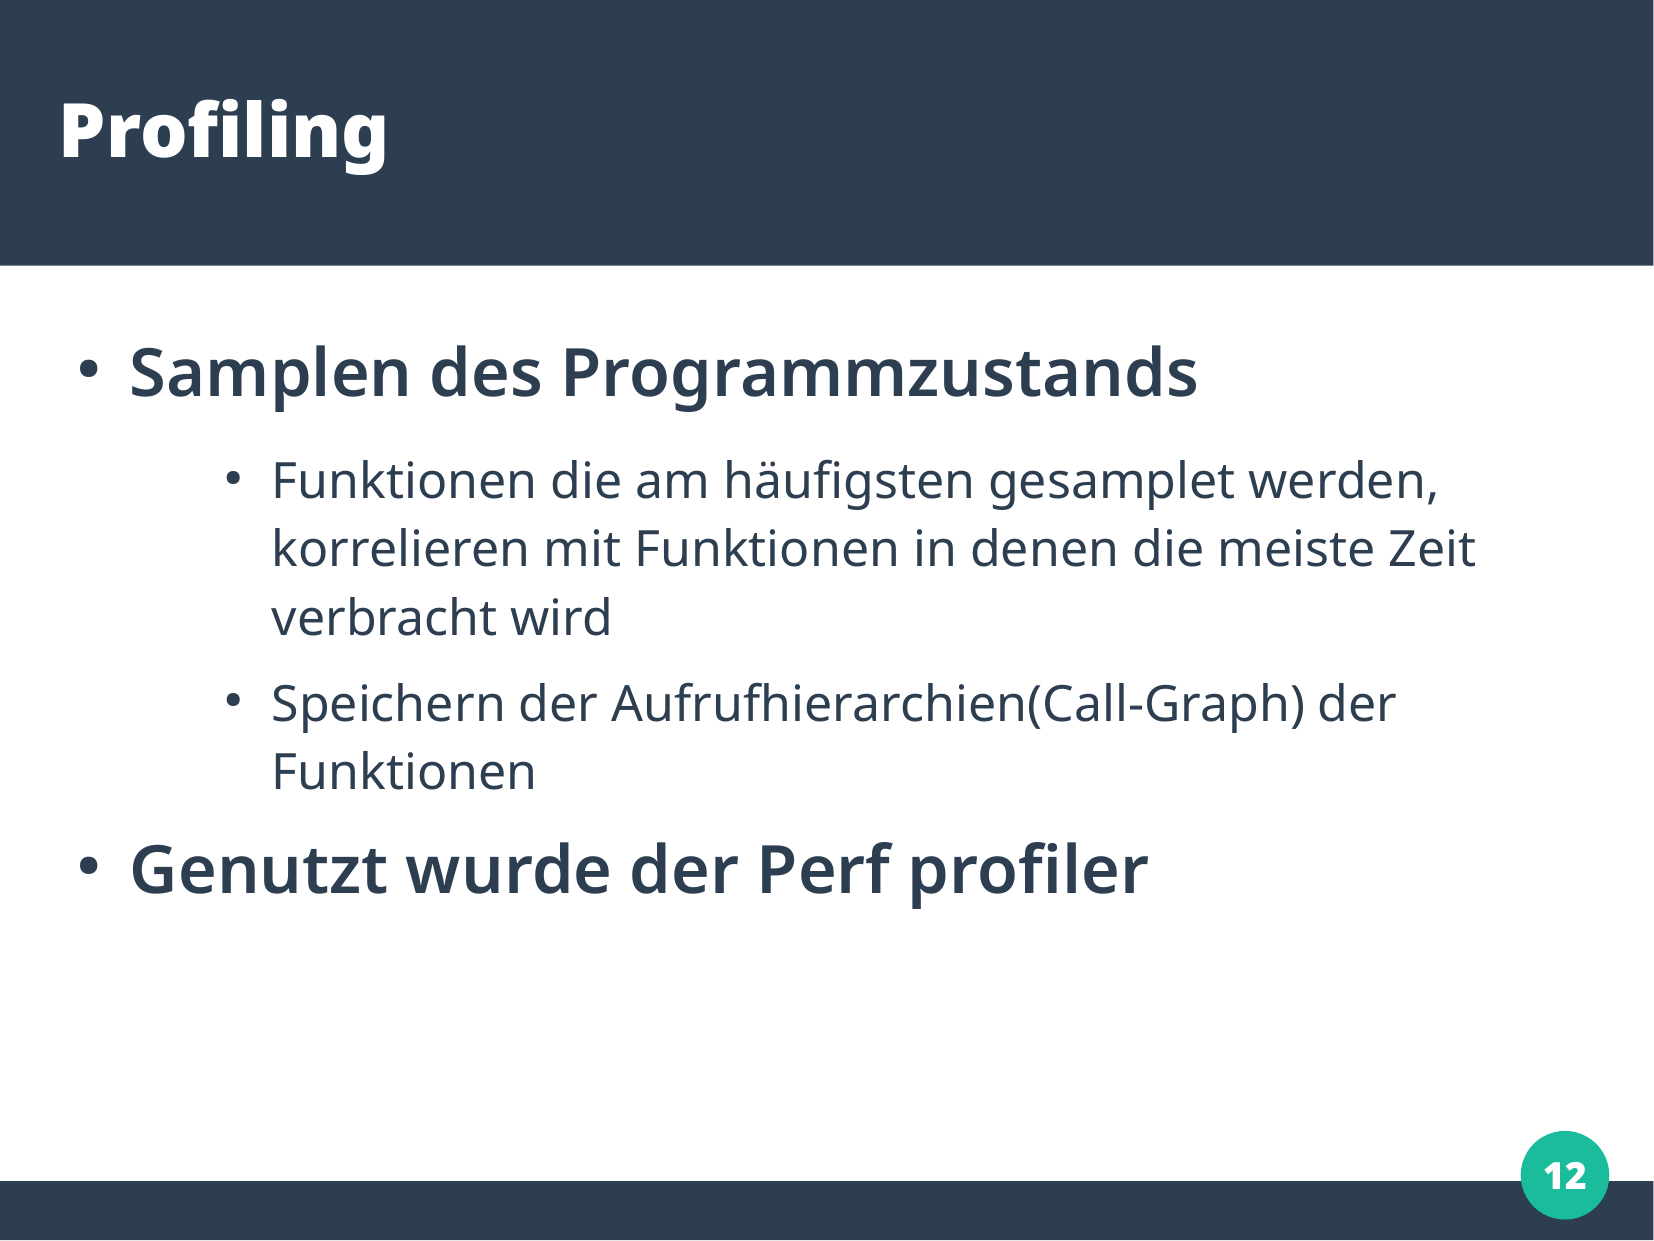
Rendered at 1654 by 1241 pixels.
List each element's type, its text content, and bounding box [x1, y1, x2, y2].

title Profiling [59, 49, 1595, 207]
list Samplen des Programmzustands Funktionen die am häufigsten gesamplet werden, korrelieren mit Funktionen in denen die meiste Zeit verbracht wird Speichern der Aufrufhierarchien(Call-Graph) der Funktionen Genutzt wurde der Perf profiler [59, 324, 1595, 1152]
